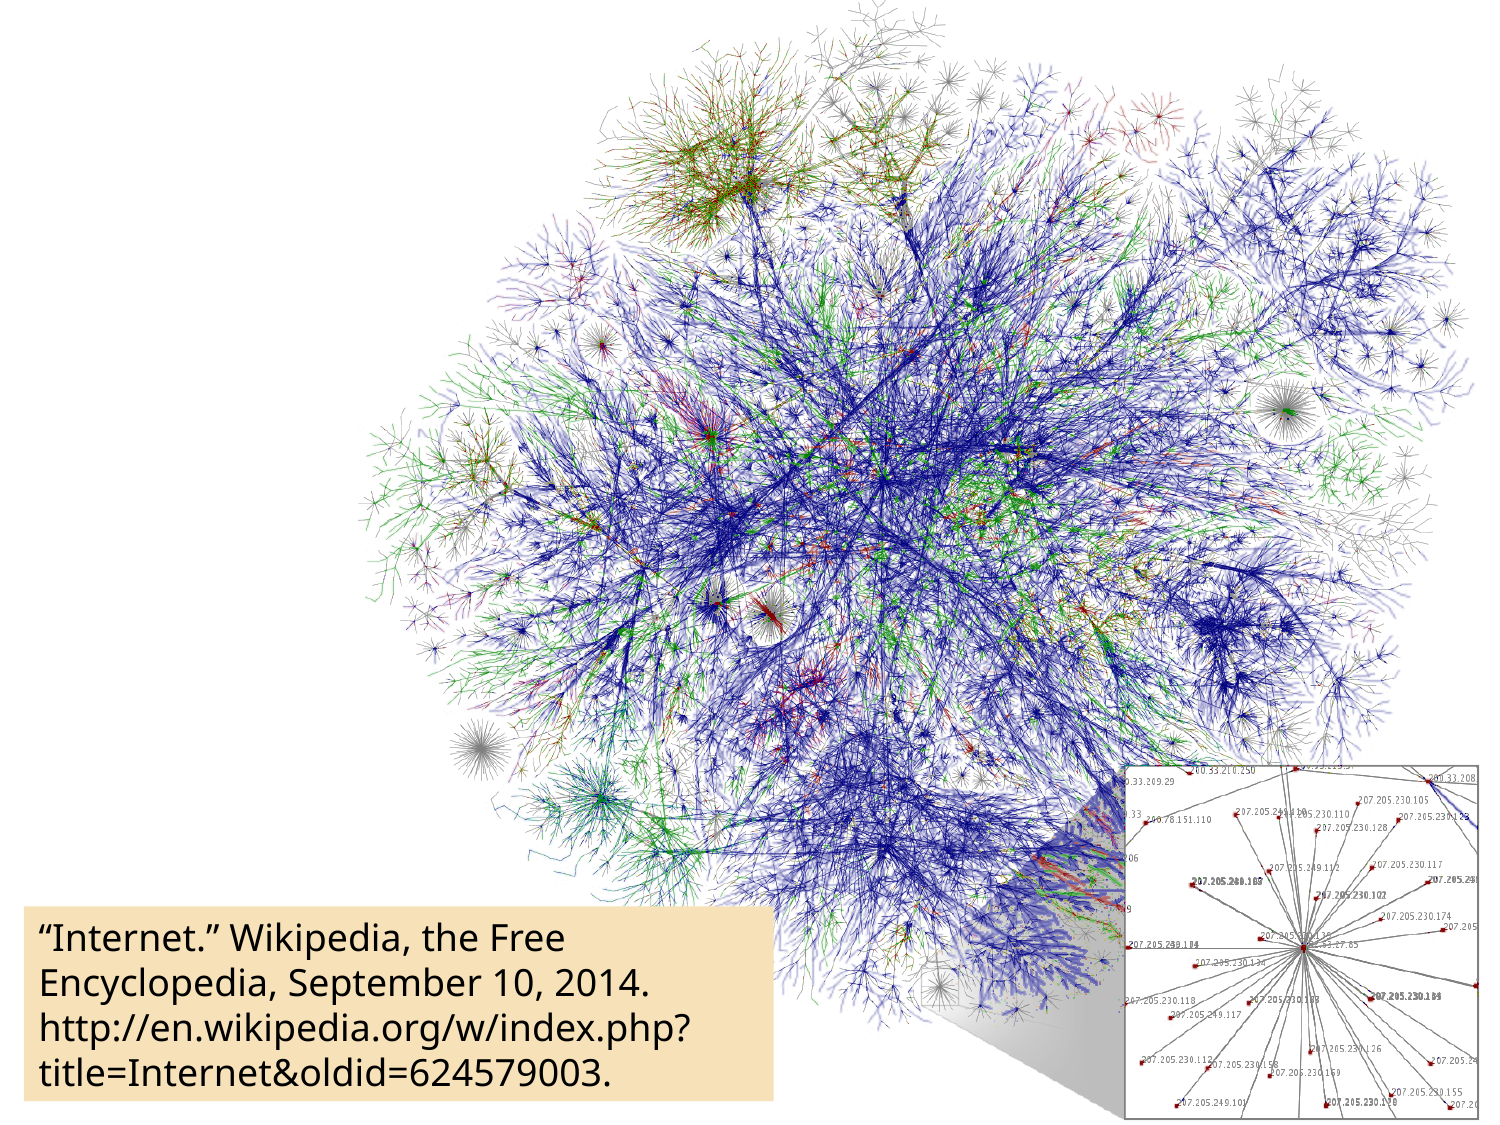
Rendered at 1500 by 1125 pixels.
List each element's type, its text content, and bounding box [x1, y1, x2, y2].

picture [358, 0, 1484, 1125]
text_box “Internet.” Wikipedia, the Free Encyclopedia, September 10, 2014. http://en.wikipedia.org/w/index.php?title=Internet&oldid=624579003. [23, 906, 774, 1102]
